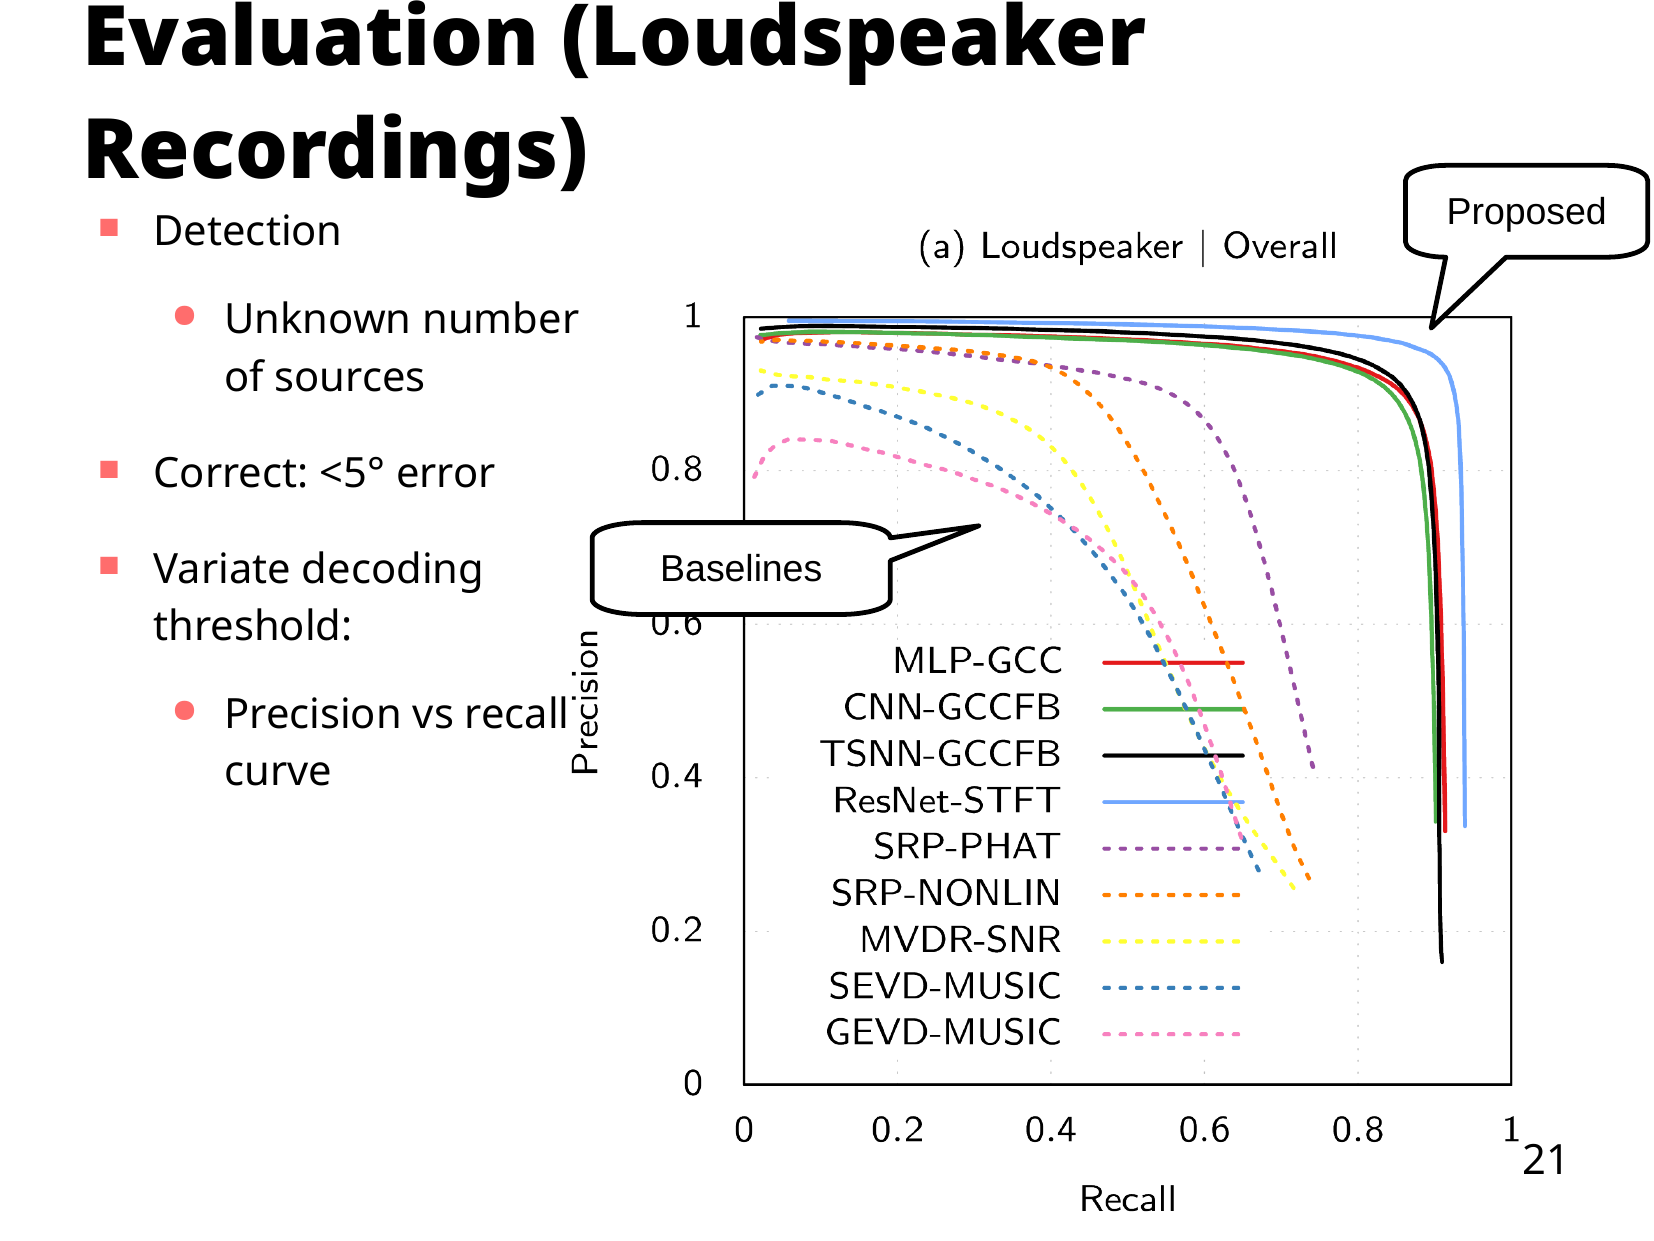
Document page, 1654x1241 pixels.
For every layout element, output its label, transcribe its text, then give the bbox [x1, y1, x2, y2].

picture [529, 177, 1597, 1233]
text_box Baselines [592, 522, 979, 615]
list Detection Unknown number of sources Correct: <5° error Variate decoding threshold: Precision vs recall curve [82, 200, 591, 1182]
title Evaluation (Loudspeaker Recordings) [82, 37, 1571, 143]
text_box Proposed [1405, 165, 1648, 329]
